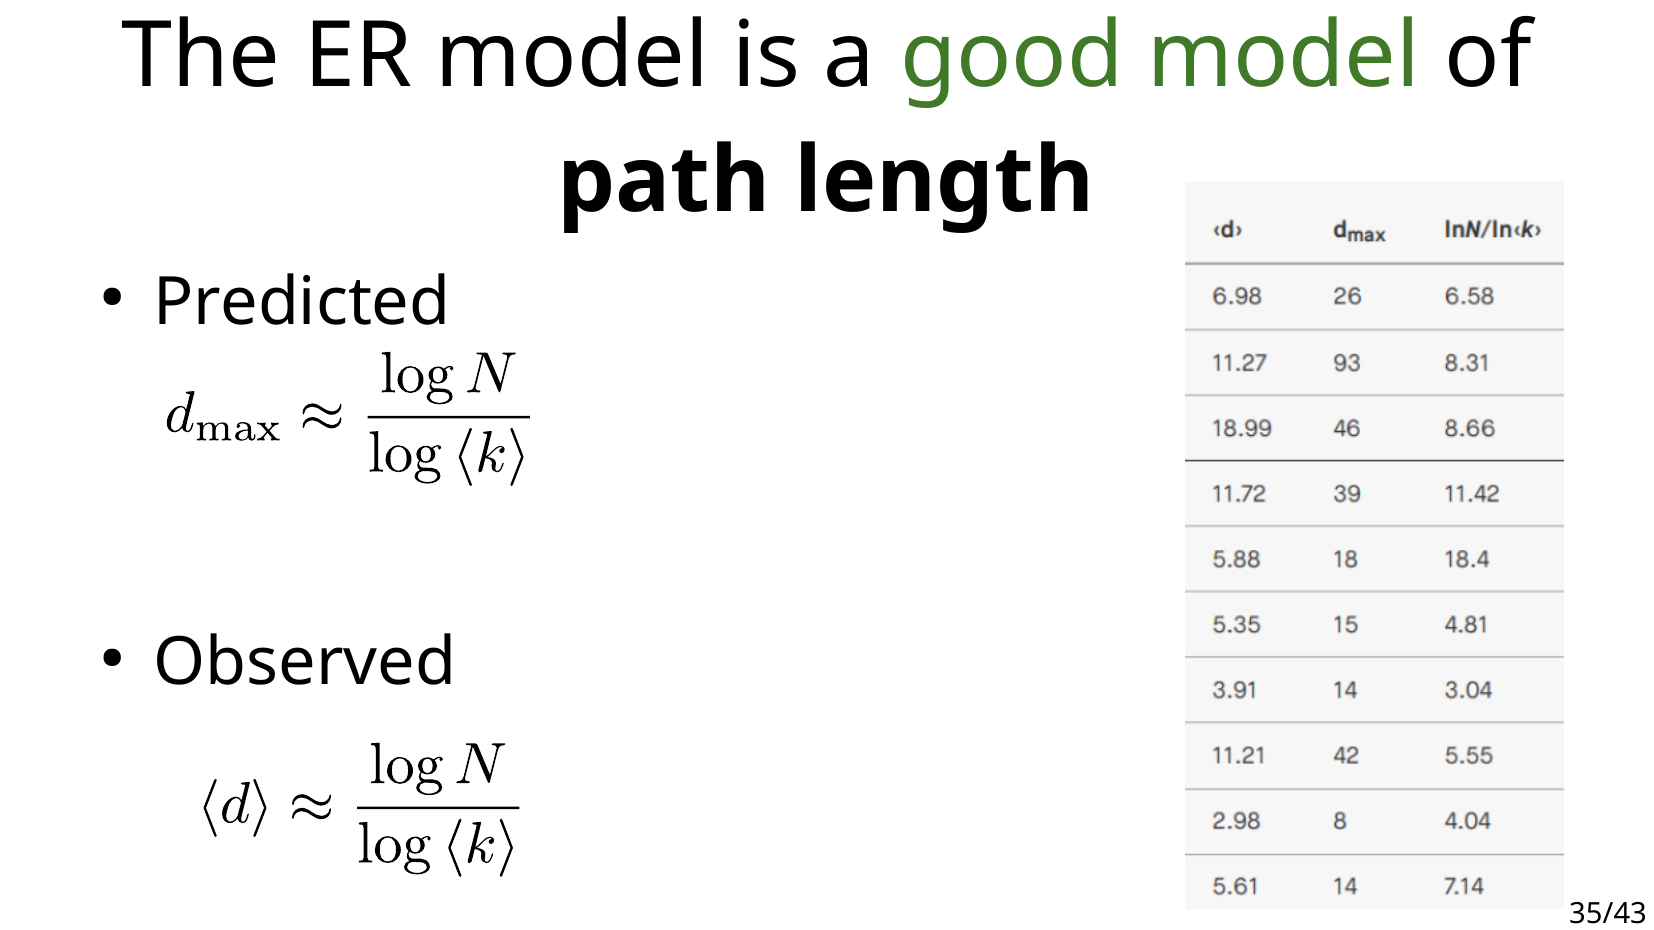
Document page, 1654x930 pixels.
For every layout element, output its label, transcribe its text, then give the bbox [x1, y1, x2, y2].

text_box [197, 742, 520, 877]
picture [1185, 179, 1564, 916]
list Predicted Observed [82, 252, 1185, 793]
title The ER model is a good model of path length [82, 0, 1571, 243]
list Predicted Observed [1564, 252, 1571, 793]
text_box [164, 351, 530, 486]
